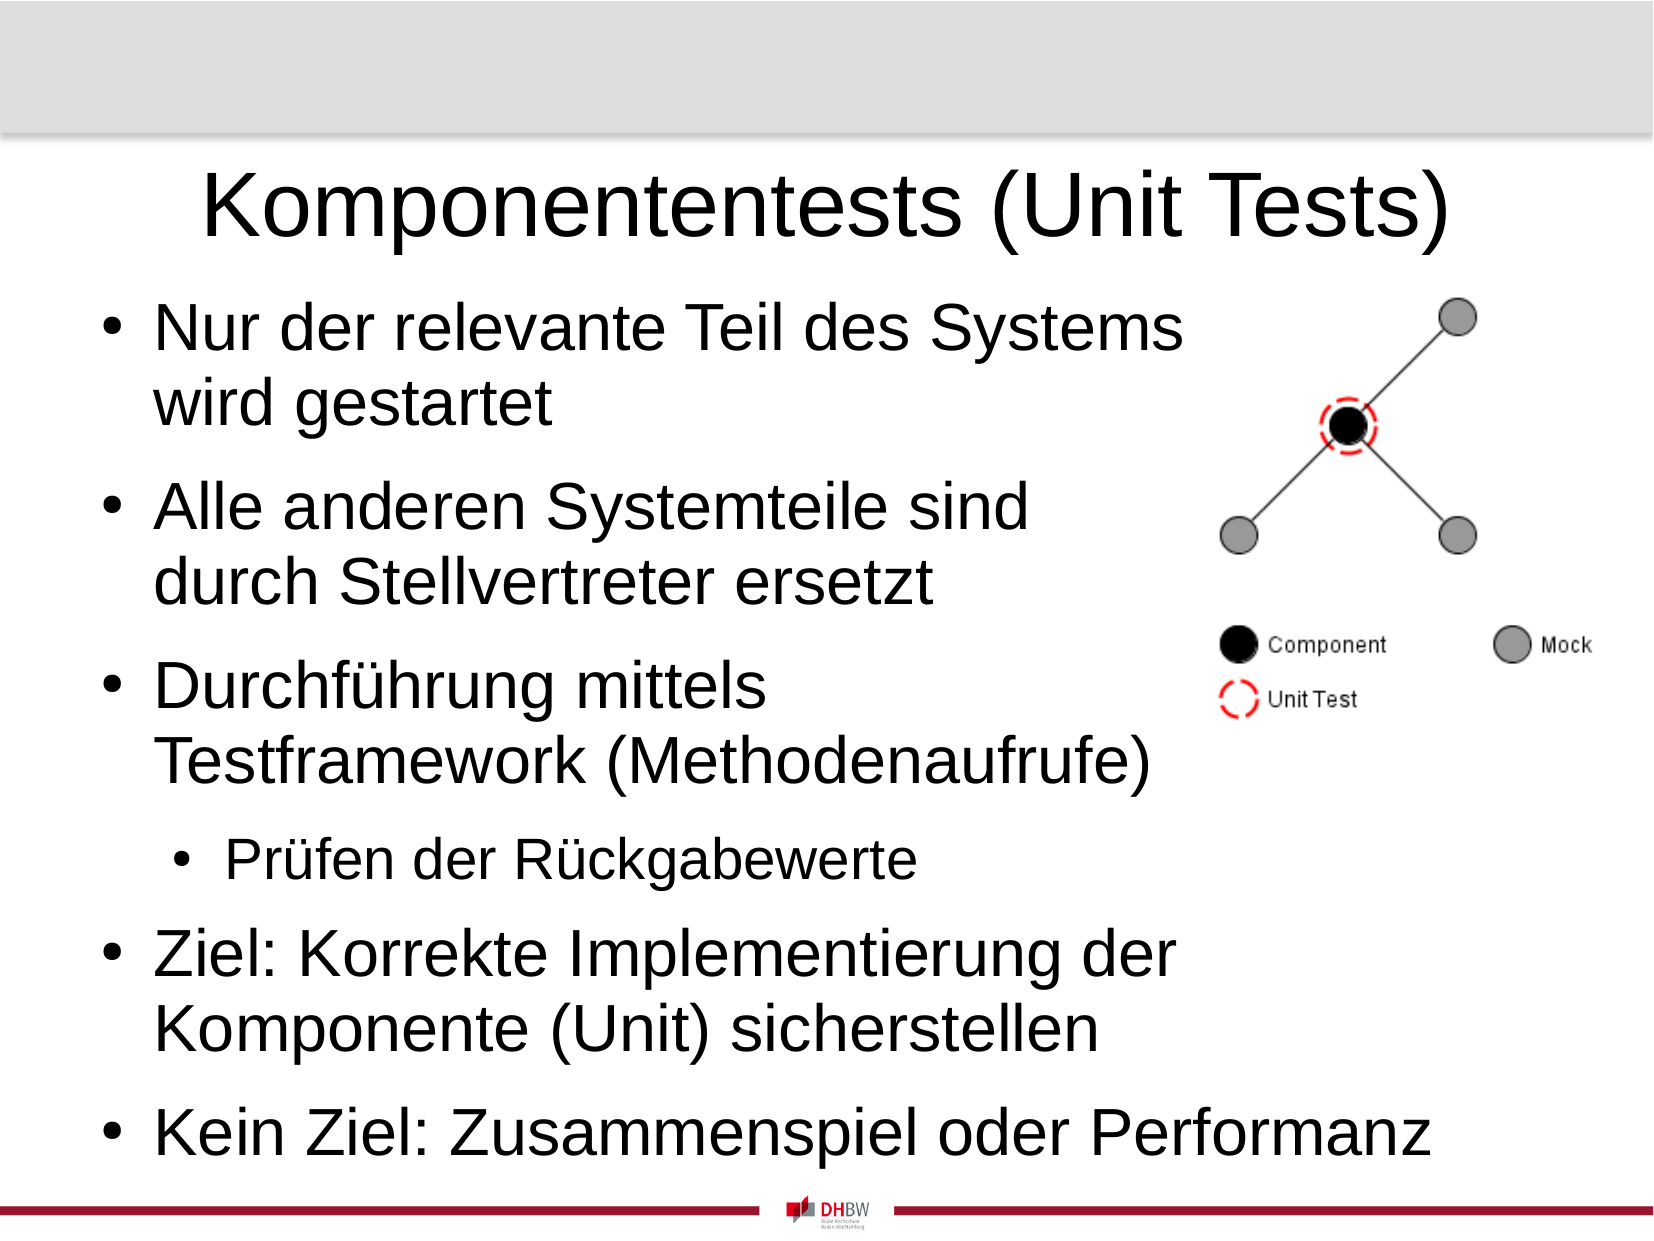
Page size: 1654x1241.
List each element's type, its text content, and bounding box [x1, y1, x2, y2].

list Nur der relevante Teil des Systems wird gestartet Alle anderen Systemteile sind durch Stellvertreter ersetzt Durchführung mittels Testframework (Methodenaufrufe) Prüfen der Rückgabewerte Ziel: Korrekte Implementierung der Komponente (Unit) sicherstellen Kein Ziel: Zusammenspiel oder Performanz [82, 290, 1571, 1170]
picture [0, 1, 1654, 1237]
title Komponententests (Unit Tests) [82, 147, 1571, 257]
